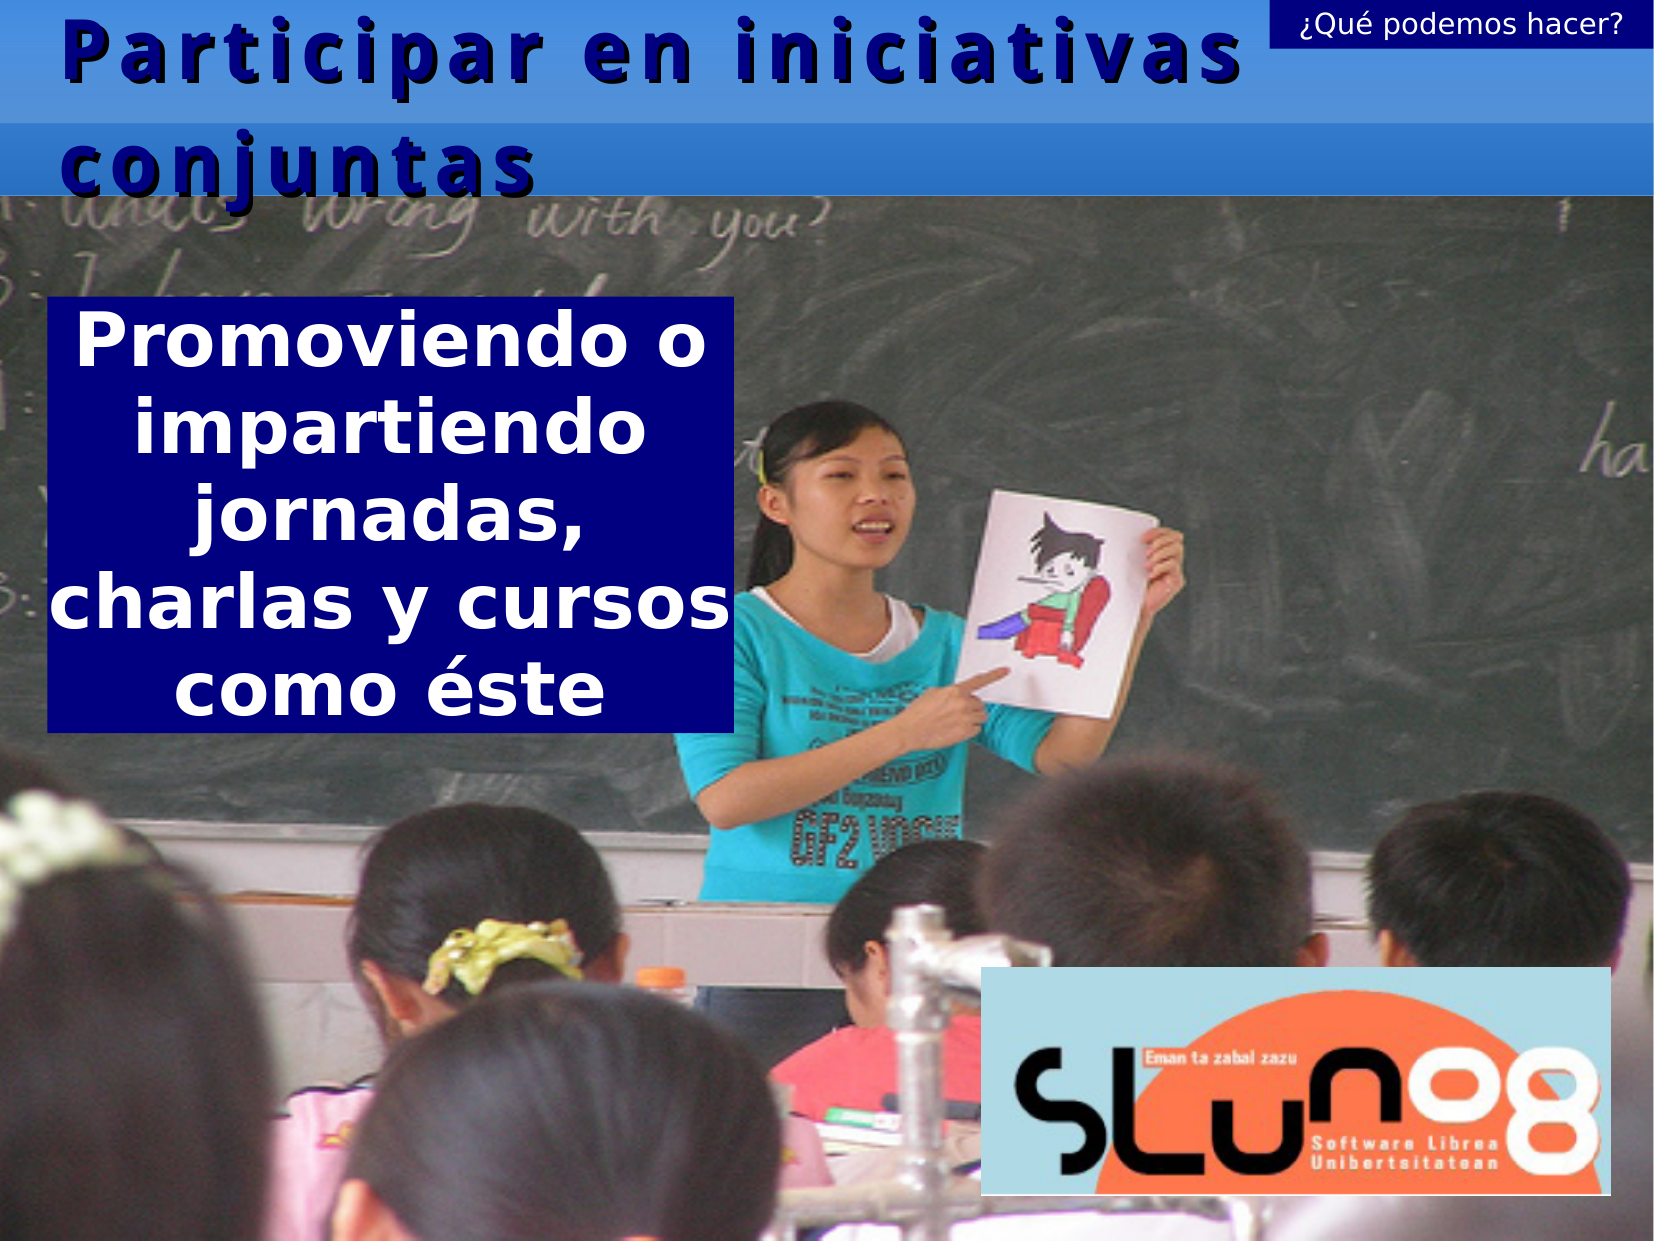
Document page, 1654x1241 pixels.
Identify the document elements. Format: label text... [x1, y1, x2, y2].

title Participar en iniciativas conjuntas [59, 3, 1654, 204]
text_box ¿Qué podemos hacer? [1269, 0, 1654, 48]
list Promoviendo o impartiendo jornadas, charlas y cursos como éste [47, 296, 734, 734]
picture [0, 0, 1654, 1241]
